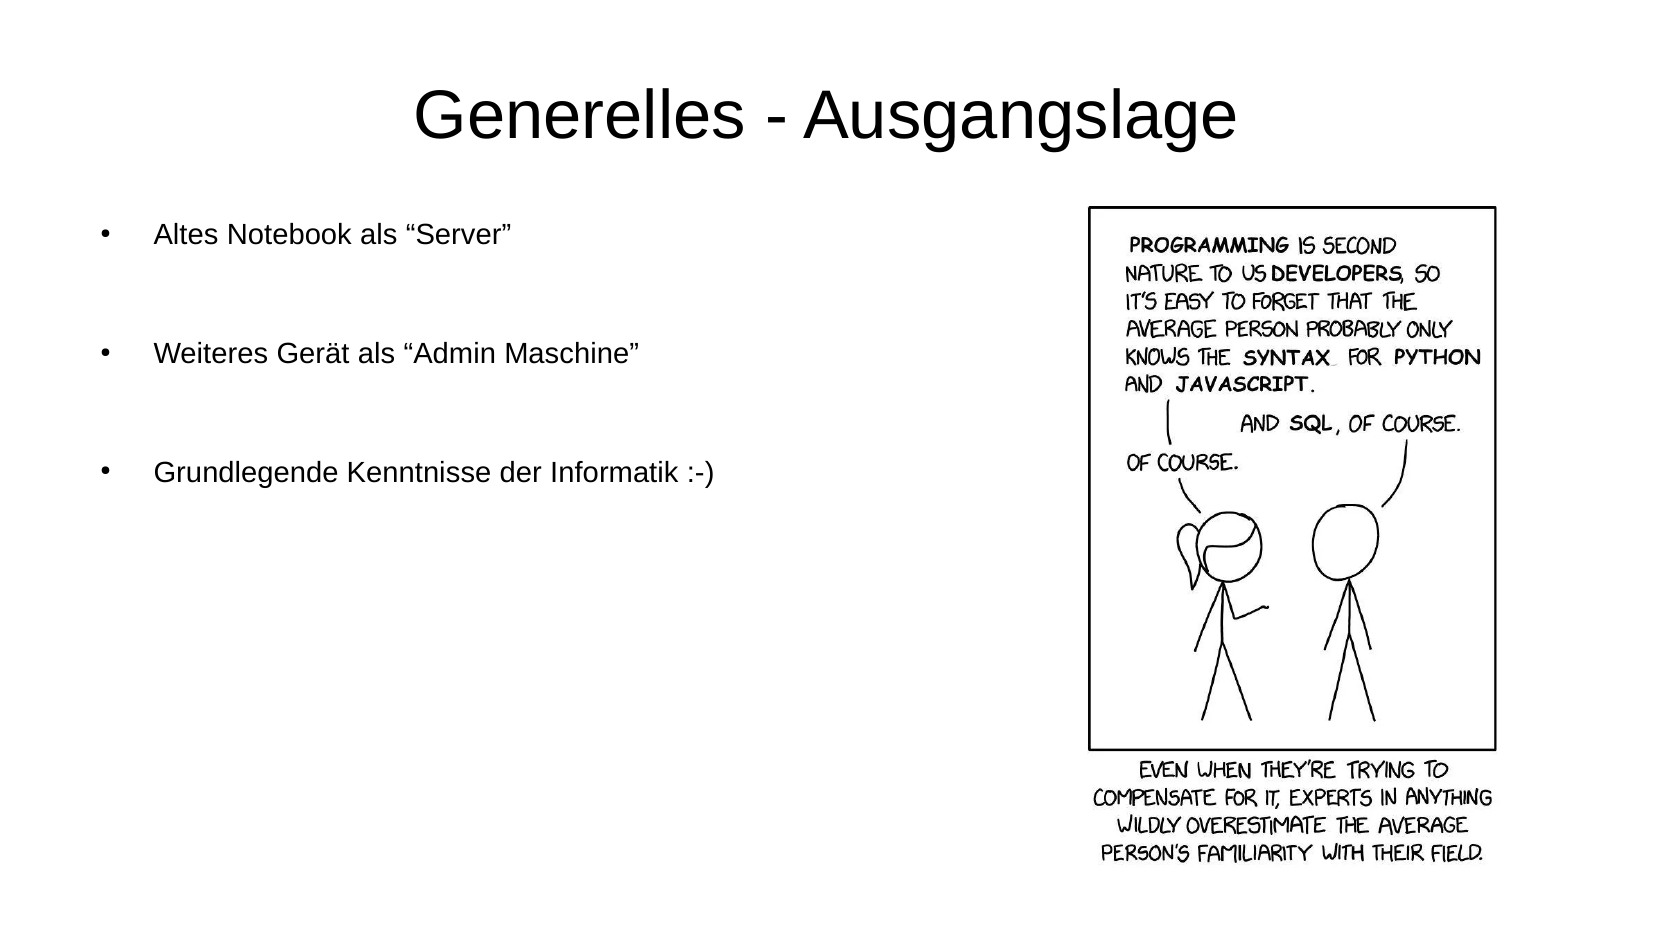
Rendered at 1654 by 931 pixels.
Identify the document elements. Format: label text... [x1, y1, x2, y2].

list Altes Notebook als “Server” Weiteres Gerät als “Admin Maschine” Grundlegende Kenntnisse der Informatik :-) [82, 217, 1571, 874]
picture [959, 206, 1625, 872]
title Generelles - Ausgangslage [82, 37, 1571, 193]
